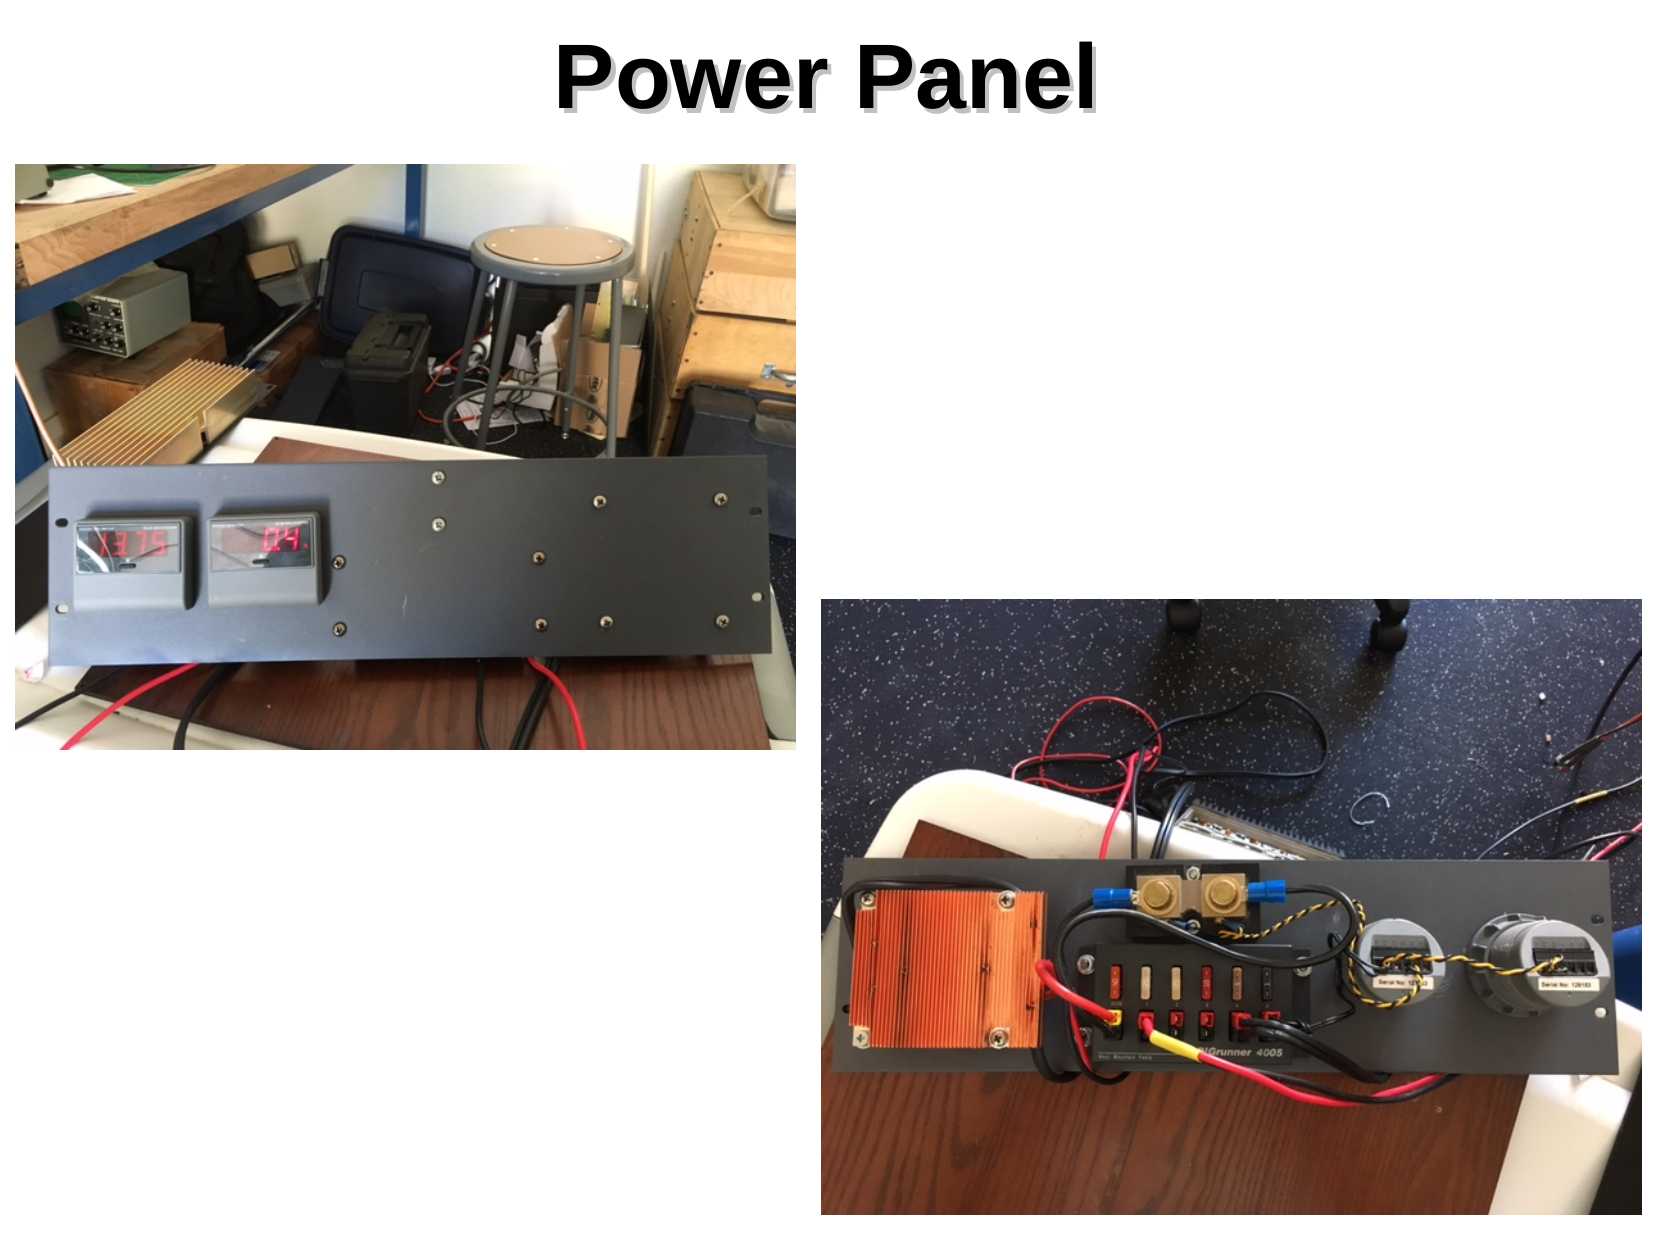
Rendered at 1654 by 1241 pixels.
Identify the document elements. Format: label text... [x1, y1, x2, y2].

picture [15, 164, 796, 751]
title Power Panel [82, 19, 1571, 136]
picture [821, 599, 1642, 1216]
